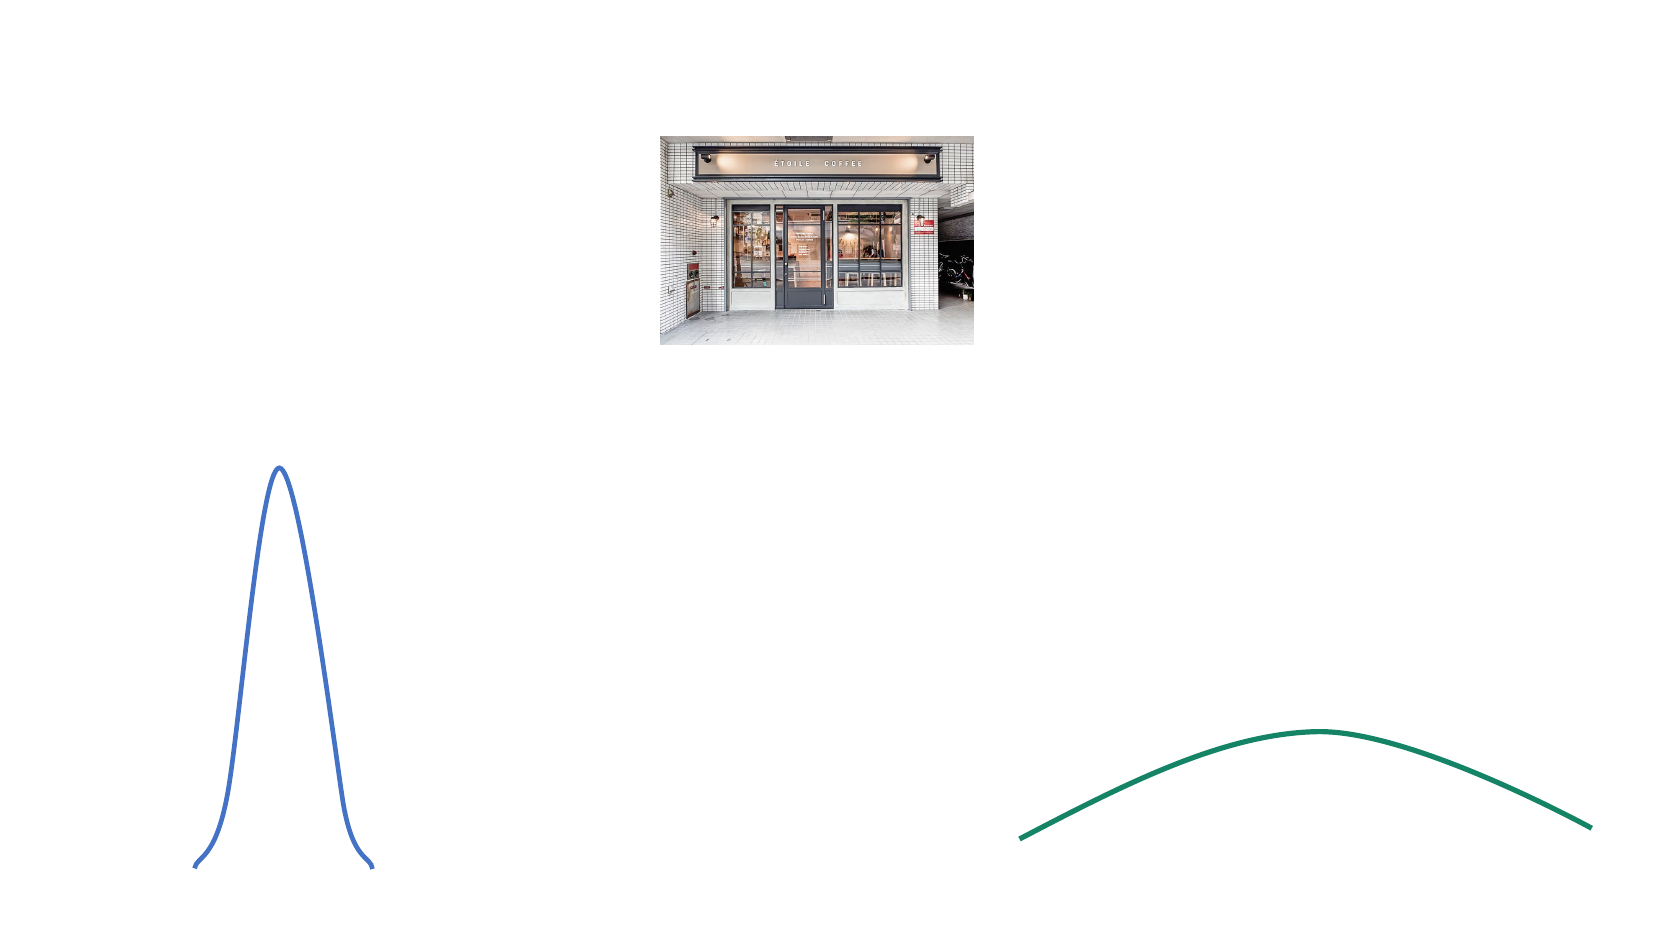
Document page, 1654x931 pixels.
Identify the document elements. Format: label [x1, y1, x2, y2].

picture [660, 136, 974, 346]
